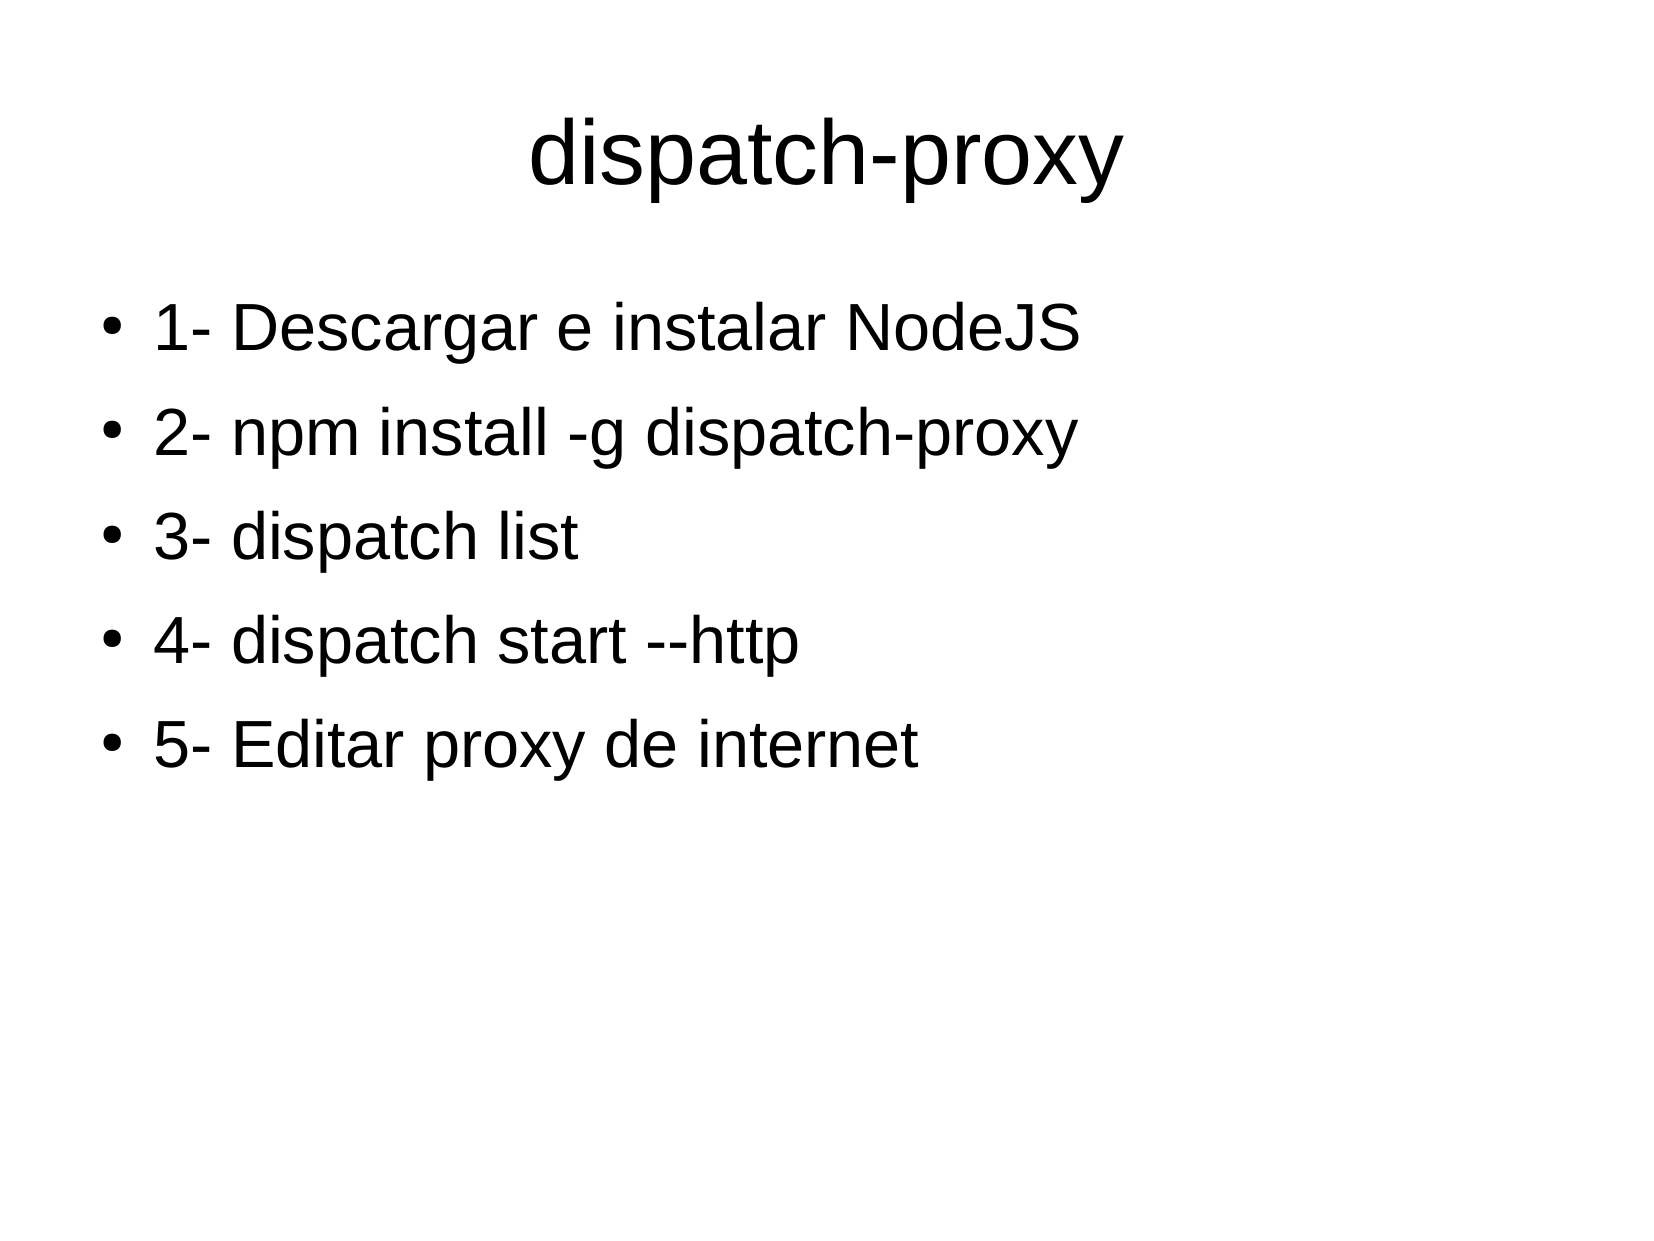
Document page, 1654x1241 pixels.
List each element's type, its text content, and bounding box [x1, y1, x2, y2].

list 1- Descargar e instalar NodeJS 2- npm install -g dispatch-proxy 3- dispatch list 4- dispatch start --http 5- Editar proxy de internet [82, 290, 1571, 1010]
title dispatch-proxy [82, 49, 1571, 257]
